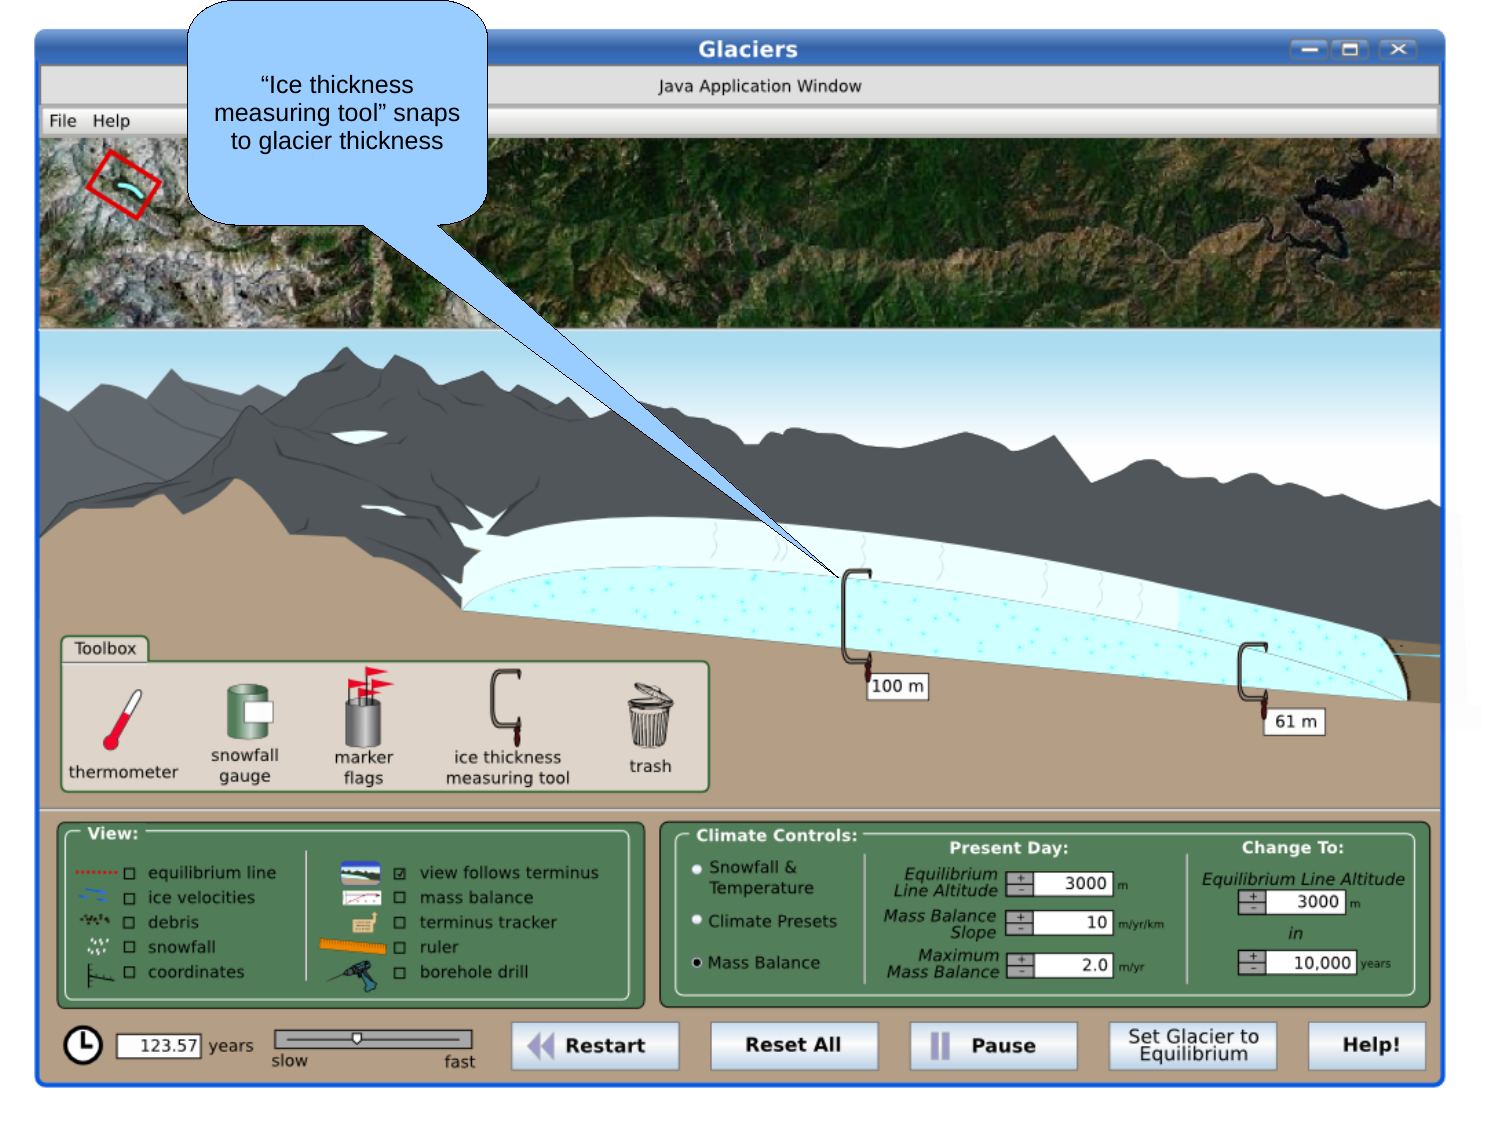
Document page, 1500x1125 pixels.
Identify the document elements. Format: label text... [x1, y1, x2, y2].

picture [0, 0, 1494, 1125]
text_box “Ice thickness measuring tool” snaps to glacier thickness [187, 0, 839, 578]
